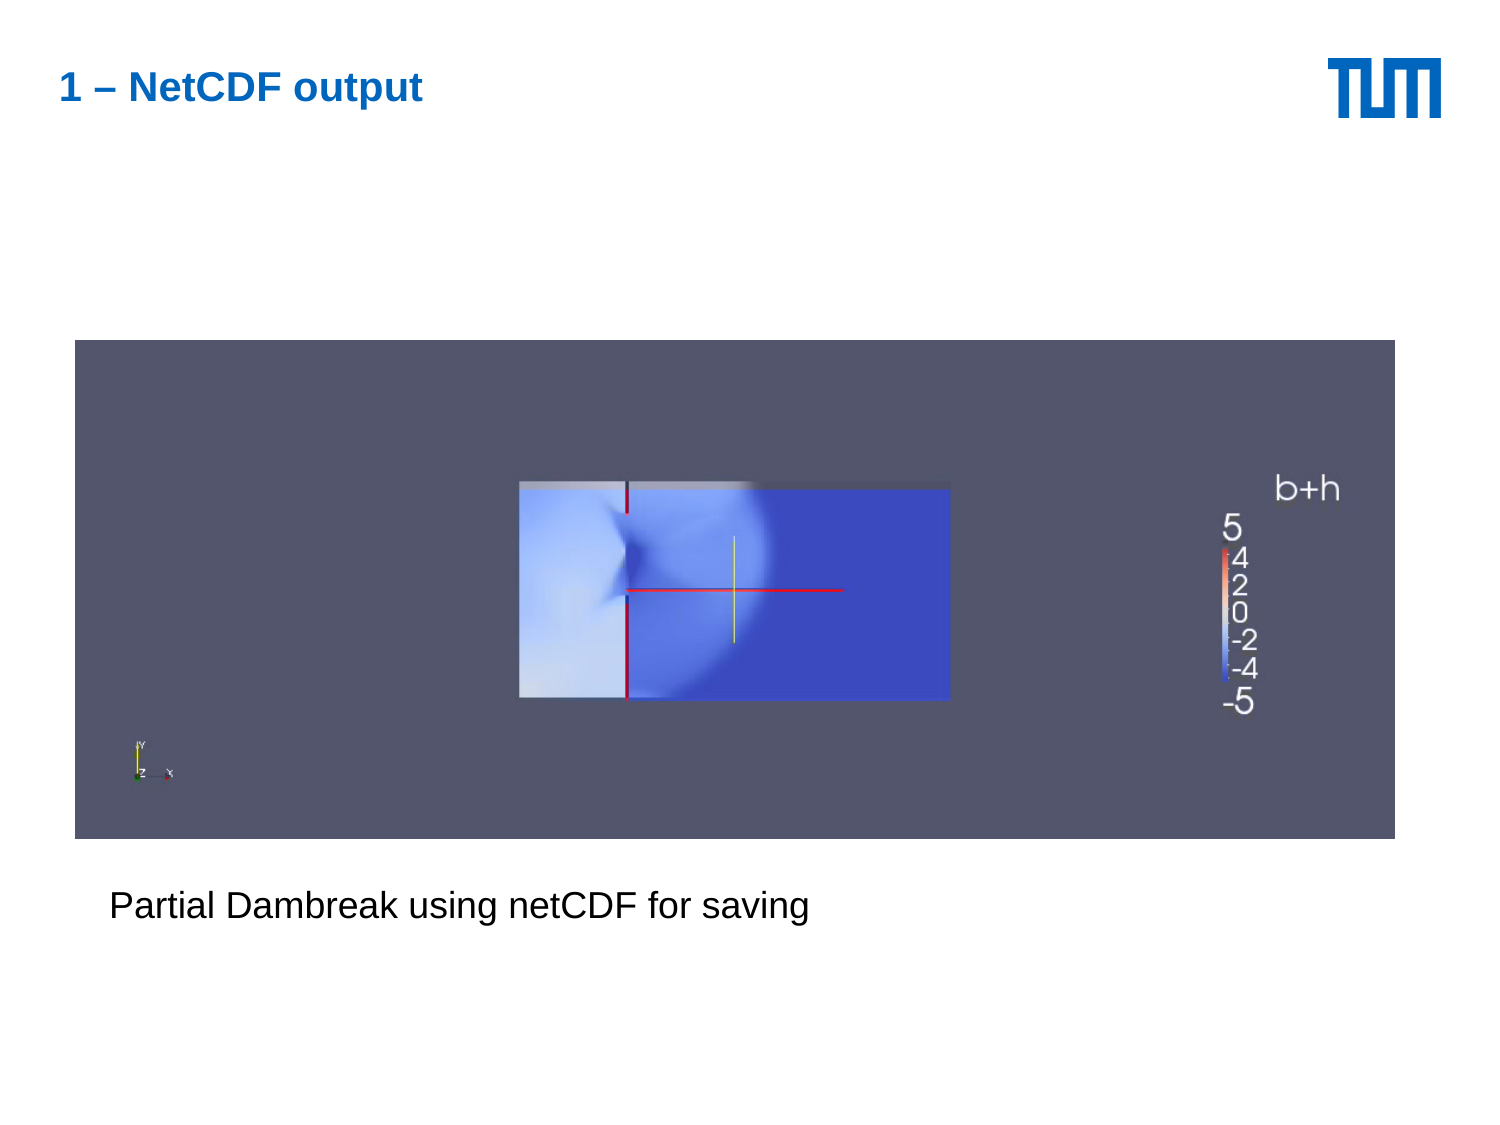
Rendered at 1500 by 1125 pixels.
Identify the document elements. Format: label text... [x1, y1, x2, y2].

text_box [74, 339, 1395, 840]
text_box Partial Dambreak using netCDF for saving [94, 874, 1359, 934]
title 1 – NetCDF output [59, 47, 1441, 289]
